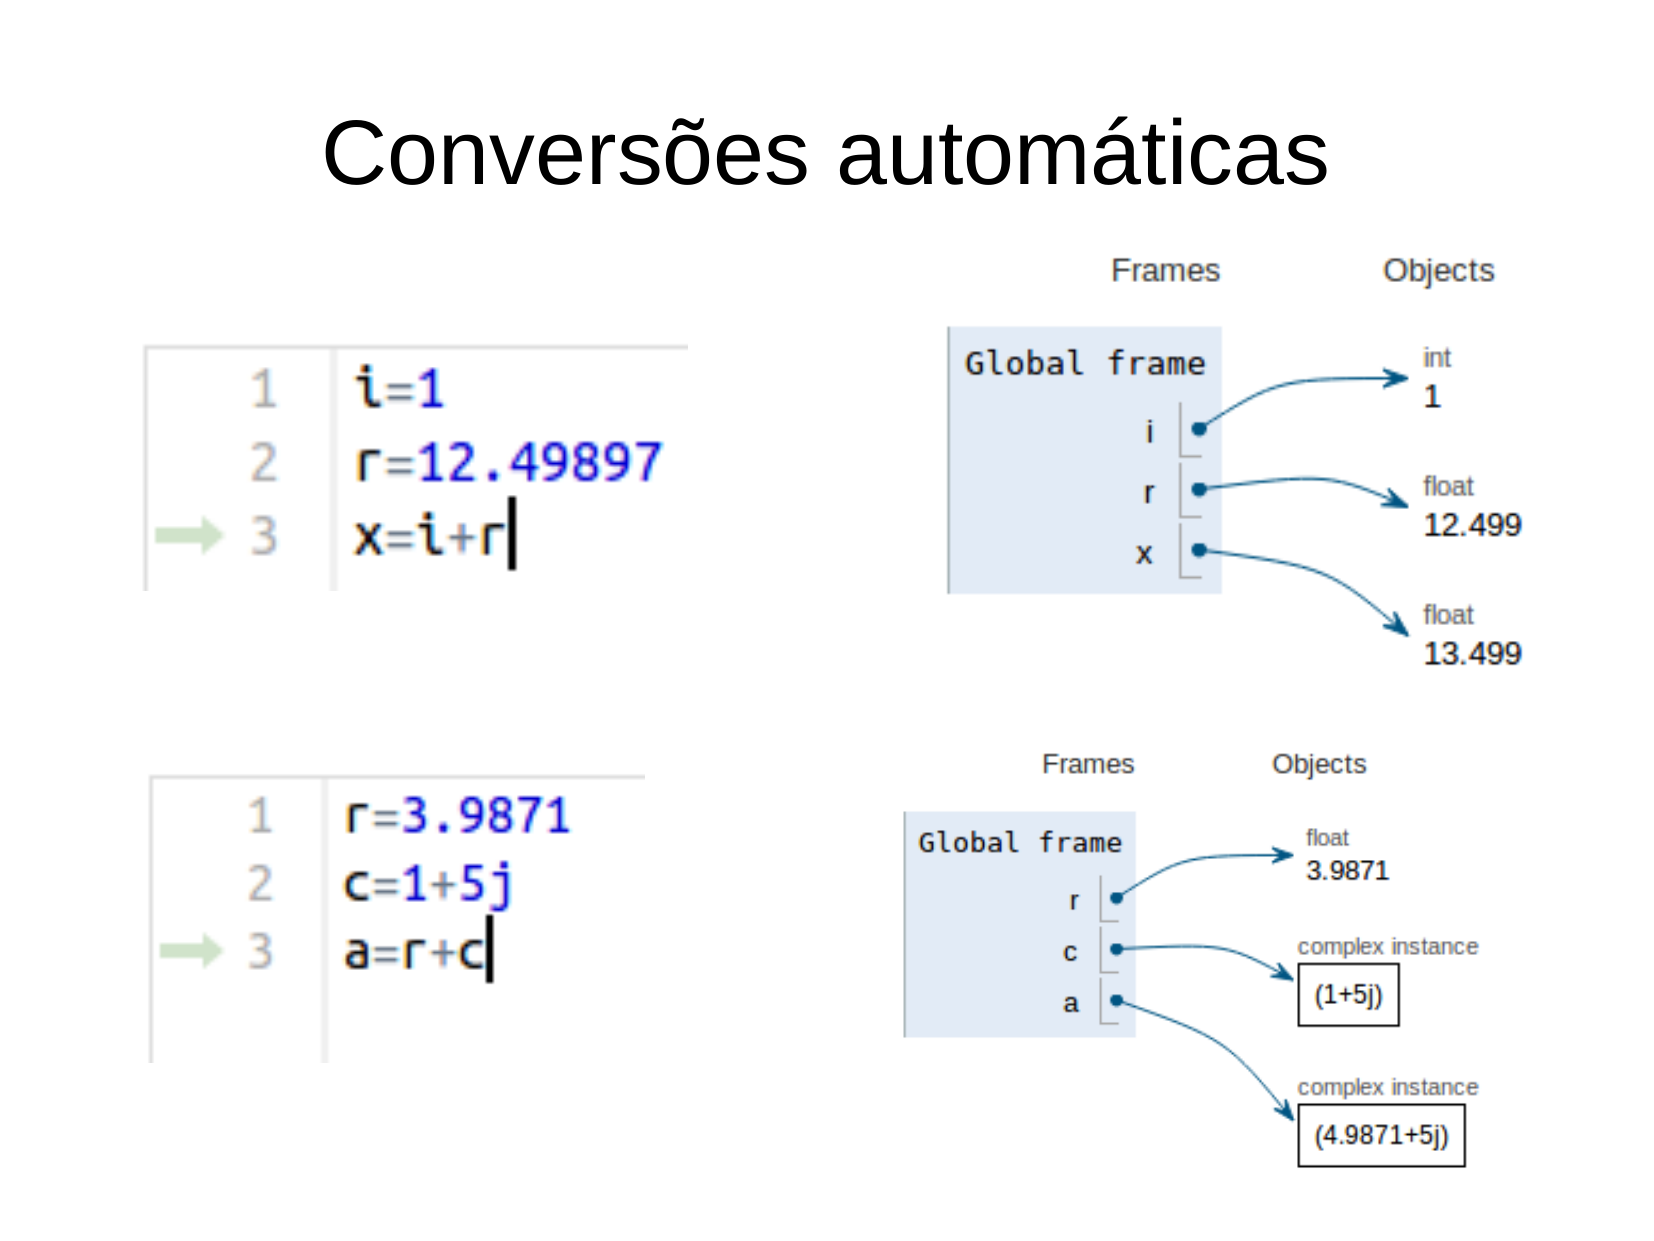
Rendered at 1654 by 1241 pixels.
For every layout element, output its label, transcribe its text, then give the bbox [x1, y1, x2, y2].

picture [885, 729, 1524, 1200]
picture [118, 335, 688, 591]
picture [933, 224, 1550, 693]
title Conversões automáticas [82, 49, 1571, 257]
picture [129, 755, 645, 1063]
